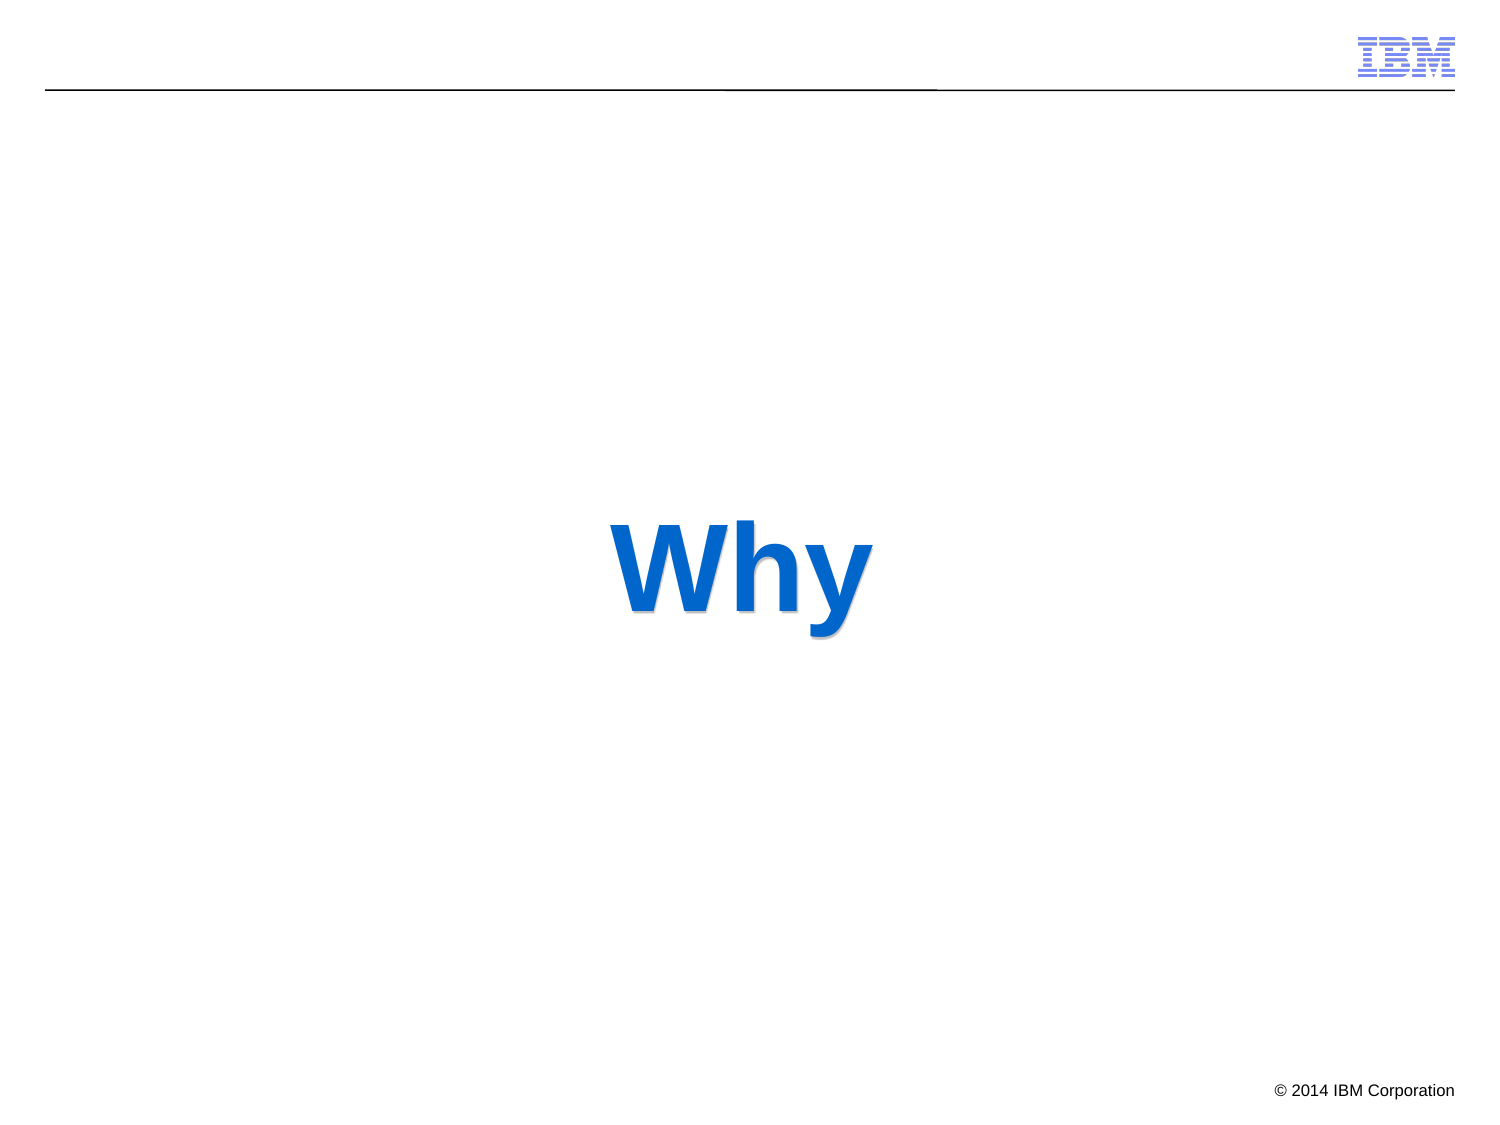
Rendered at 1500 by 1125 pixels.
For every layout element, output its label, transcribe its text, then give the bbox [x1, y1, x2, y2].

picture [1358, 37, 1455, 77]
list Why [29, 496, 1455, 684]
